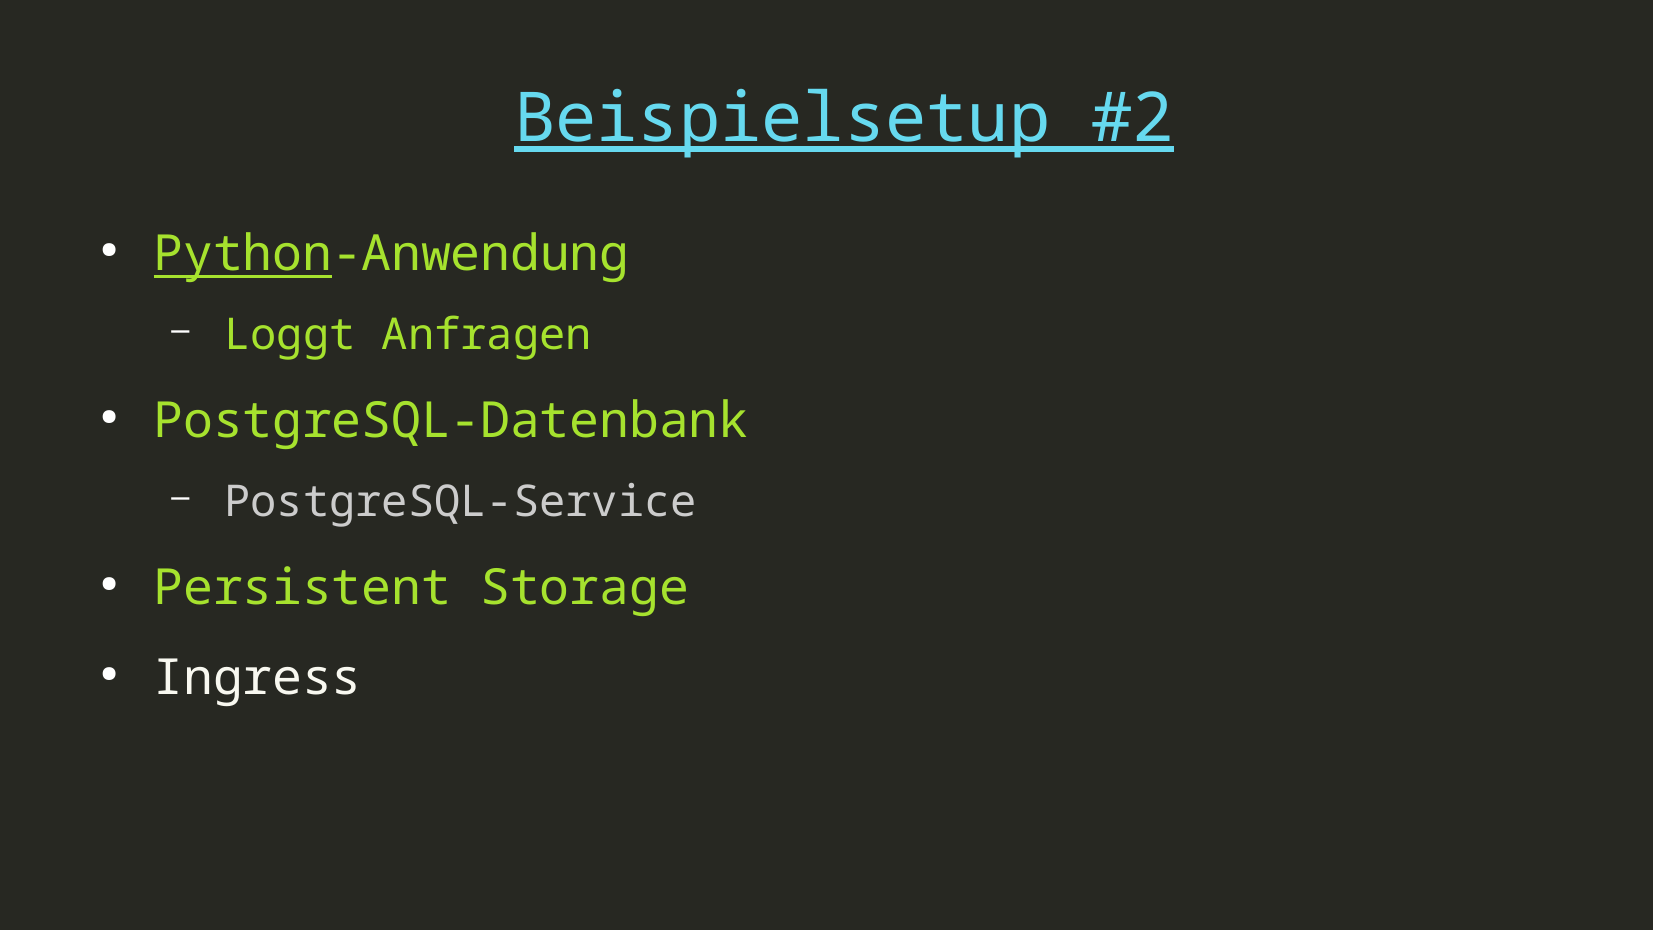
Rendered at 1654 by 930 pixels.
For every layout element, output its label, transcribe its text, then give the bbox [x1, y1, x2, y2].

list Python-Anwendung Loggt Anfragen PostgreSQL-Datenbank PostgreSQL-Service Persistent Storage Ingress [82, 217, 1571, 811]
title Beispielsetup #2 [82, 36, 1571, 193]
